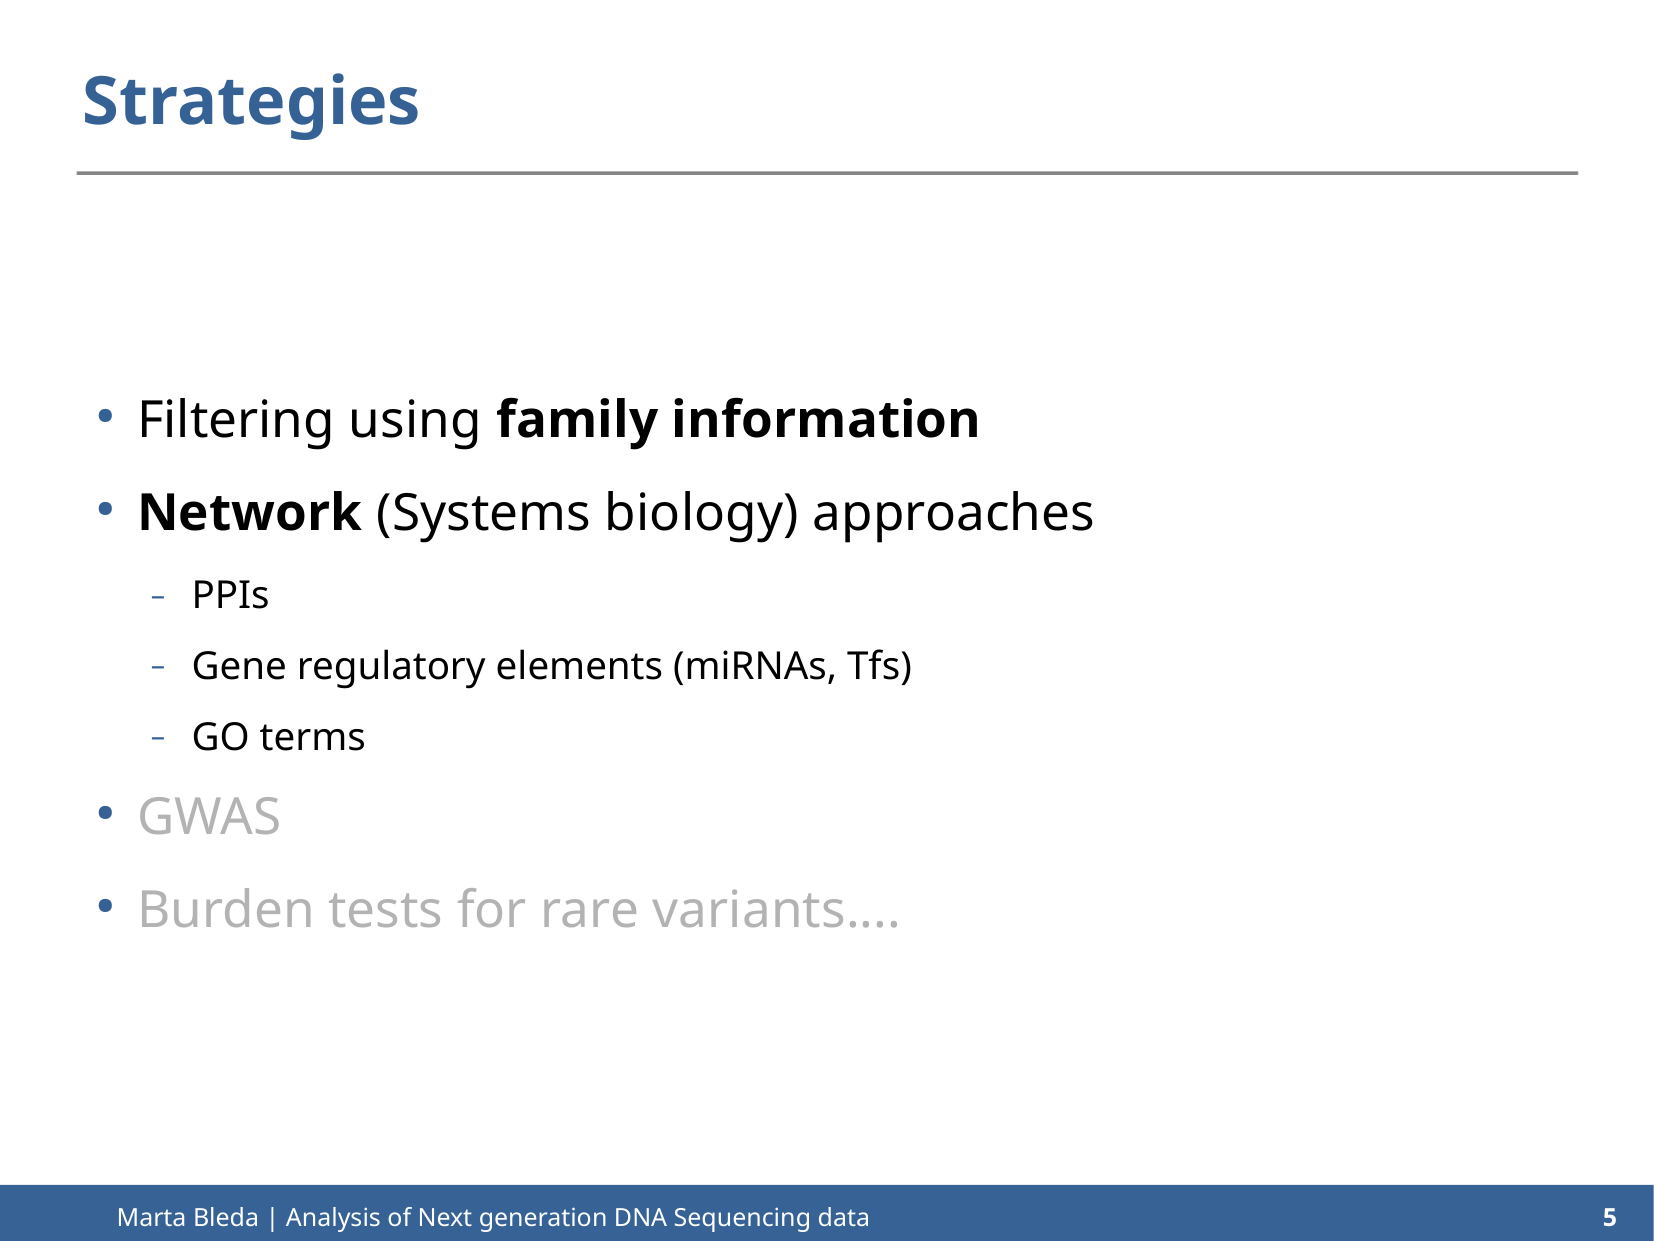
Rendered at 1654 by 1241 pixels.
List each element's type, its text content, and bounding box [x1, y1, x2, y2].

list Filtering using family information Network (Systems biology) approaches PPIs Gene regulatory elements (miRNAs, Tfs) GO terms GWAS Burden tests for rare variants.... [82, 382, 1538, 948]
picture [74, 170, 1580, 175]
title Strategies [82, 49, 1571, 148]
